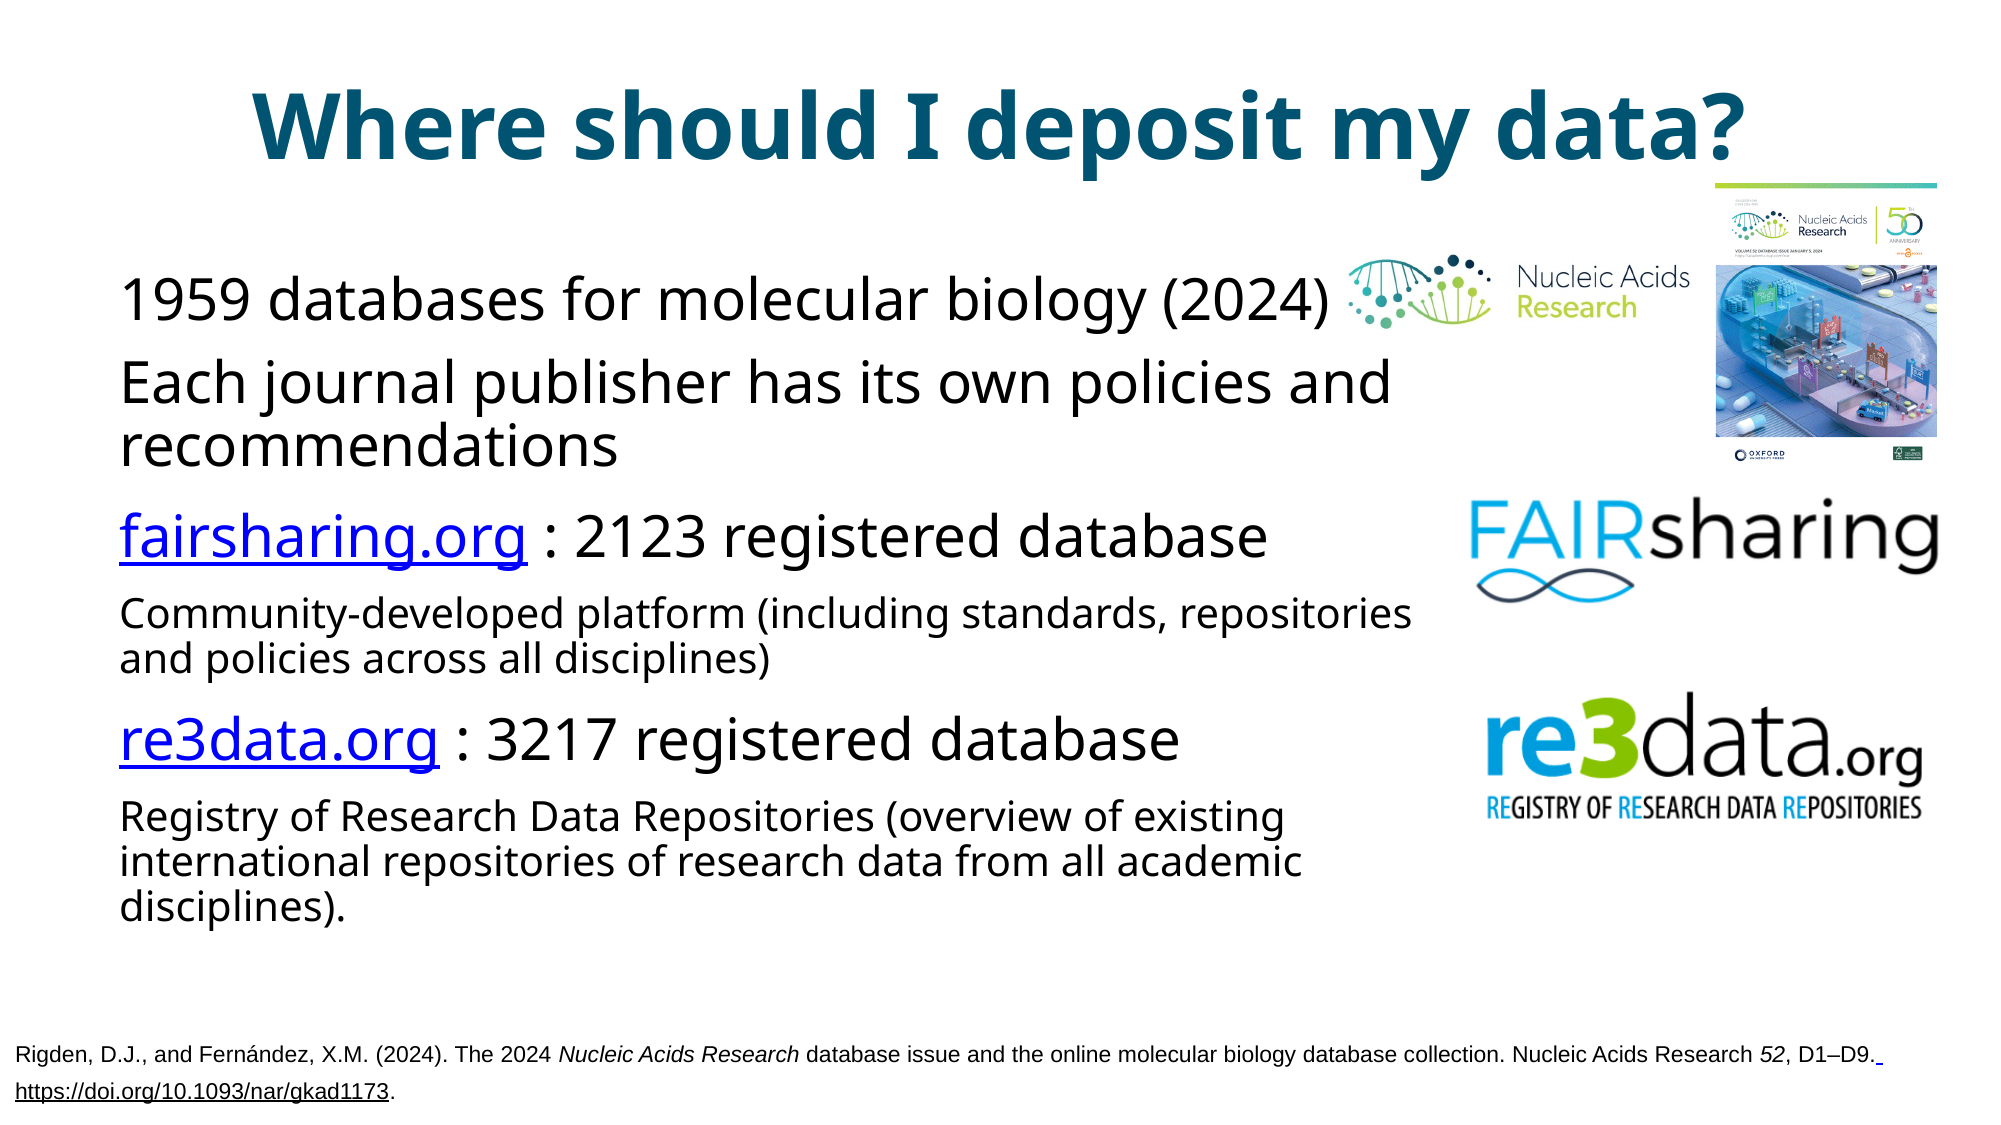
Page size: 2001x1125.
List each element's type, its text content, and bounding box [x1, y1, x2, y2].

picture [1457, 488, 1949, 610]
picture [1337, 248, 1703, 341]
text_box 1959 databases for molecular biology (2024) Each journal publisher has its own policies and recommendations fairsharing.org : 2123 registered database Community-developed platform (including standards, repositories and policies across all disciplines) re3data.org : 3217 registered database Registry of Research Data Repositories (overview of existing international repositories of research data from all academic disciplines). [29, 262, 1443, 999]
picture [1475, 681, 1930, 830]
text_box Where should I deposit my data? [137, 21, 1863, 239]
picture [1715, 183, 1937, 470]
text_box Rigden, D.J., and Fernández, X.M. (2024). The 2024 Nucleic Acids Research database issue and the online molecular biology database collection. Nucleic Acids Research 52, D1–D9. https://doi.org/10.1093/nar/gkad1173. [0, 1022, 1963, 1108]
